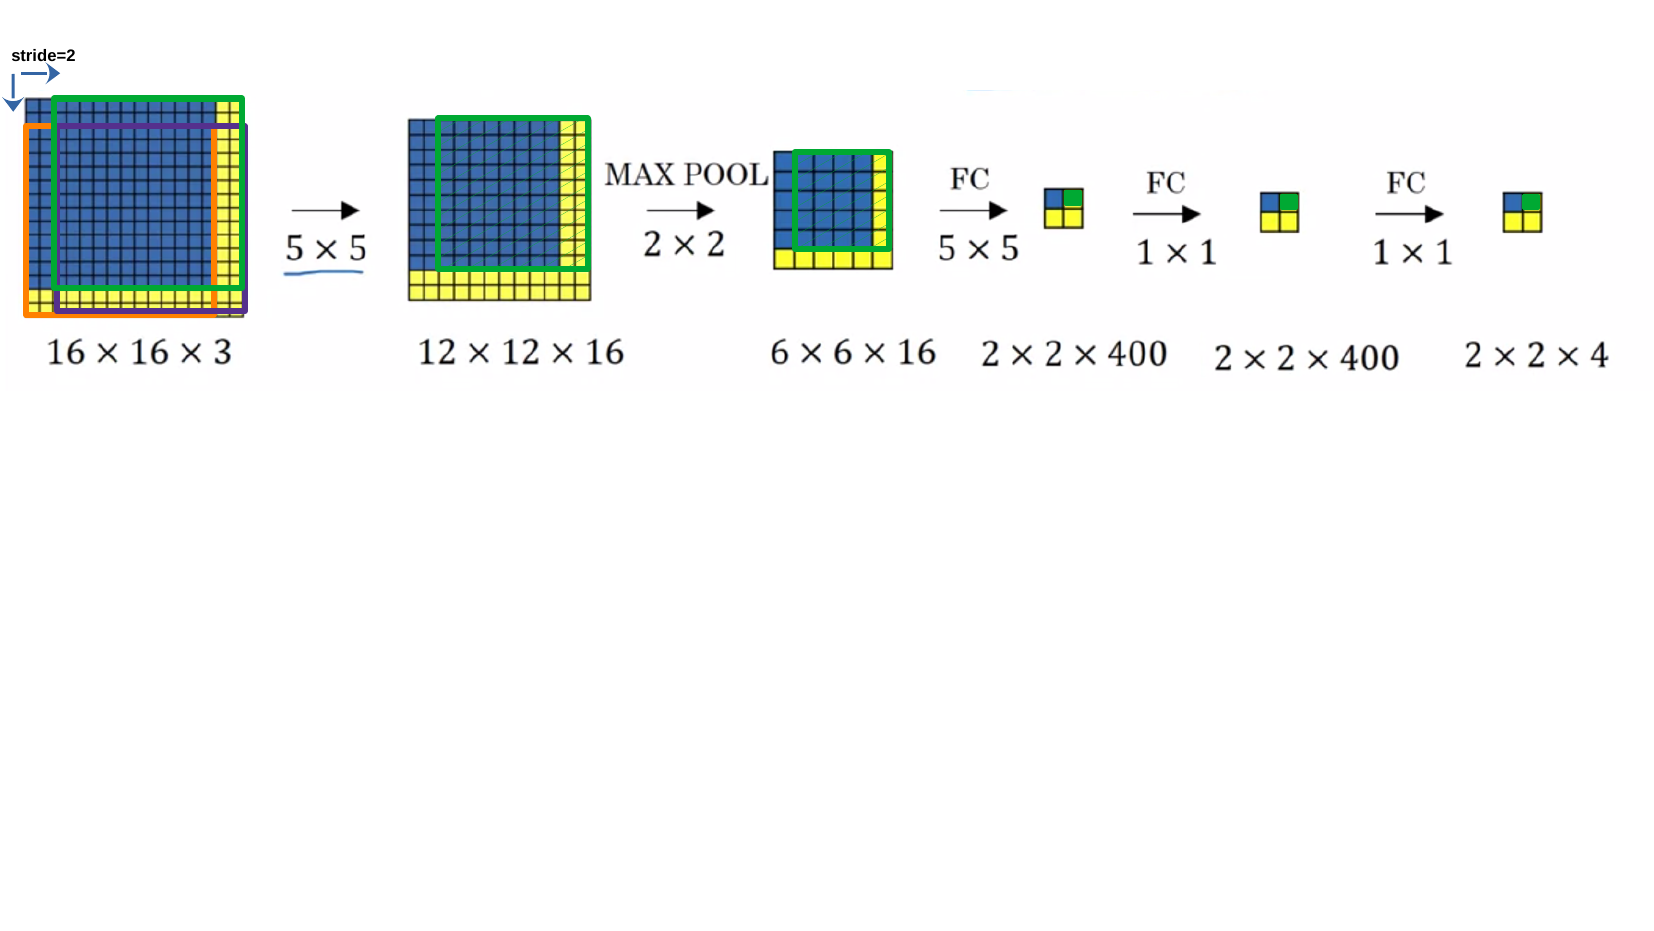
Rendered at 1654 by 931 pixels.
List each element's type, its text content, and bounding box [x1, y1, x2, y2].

text_box [795, 152, 890, 249]
text_box stride=2 [0, 39, 112, 81]
text_box [438, 118, 588, 269]
text_box [1065, 191, 1081, 205]
text_box [1523, 195, 1539, 209]
picture [5, 90, 1654, 408]
text_box [1281, 195, 1297, 209]
